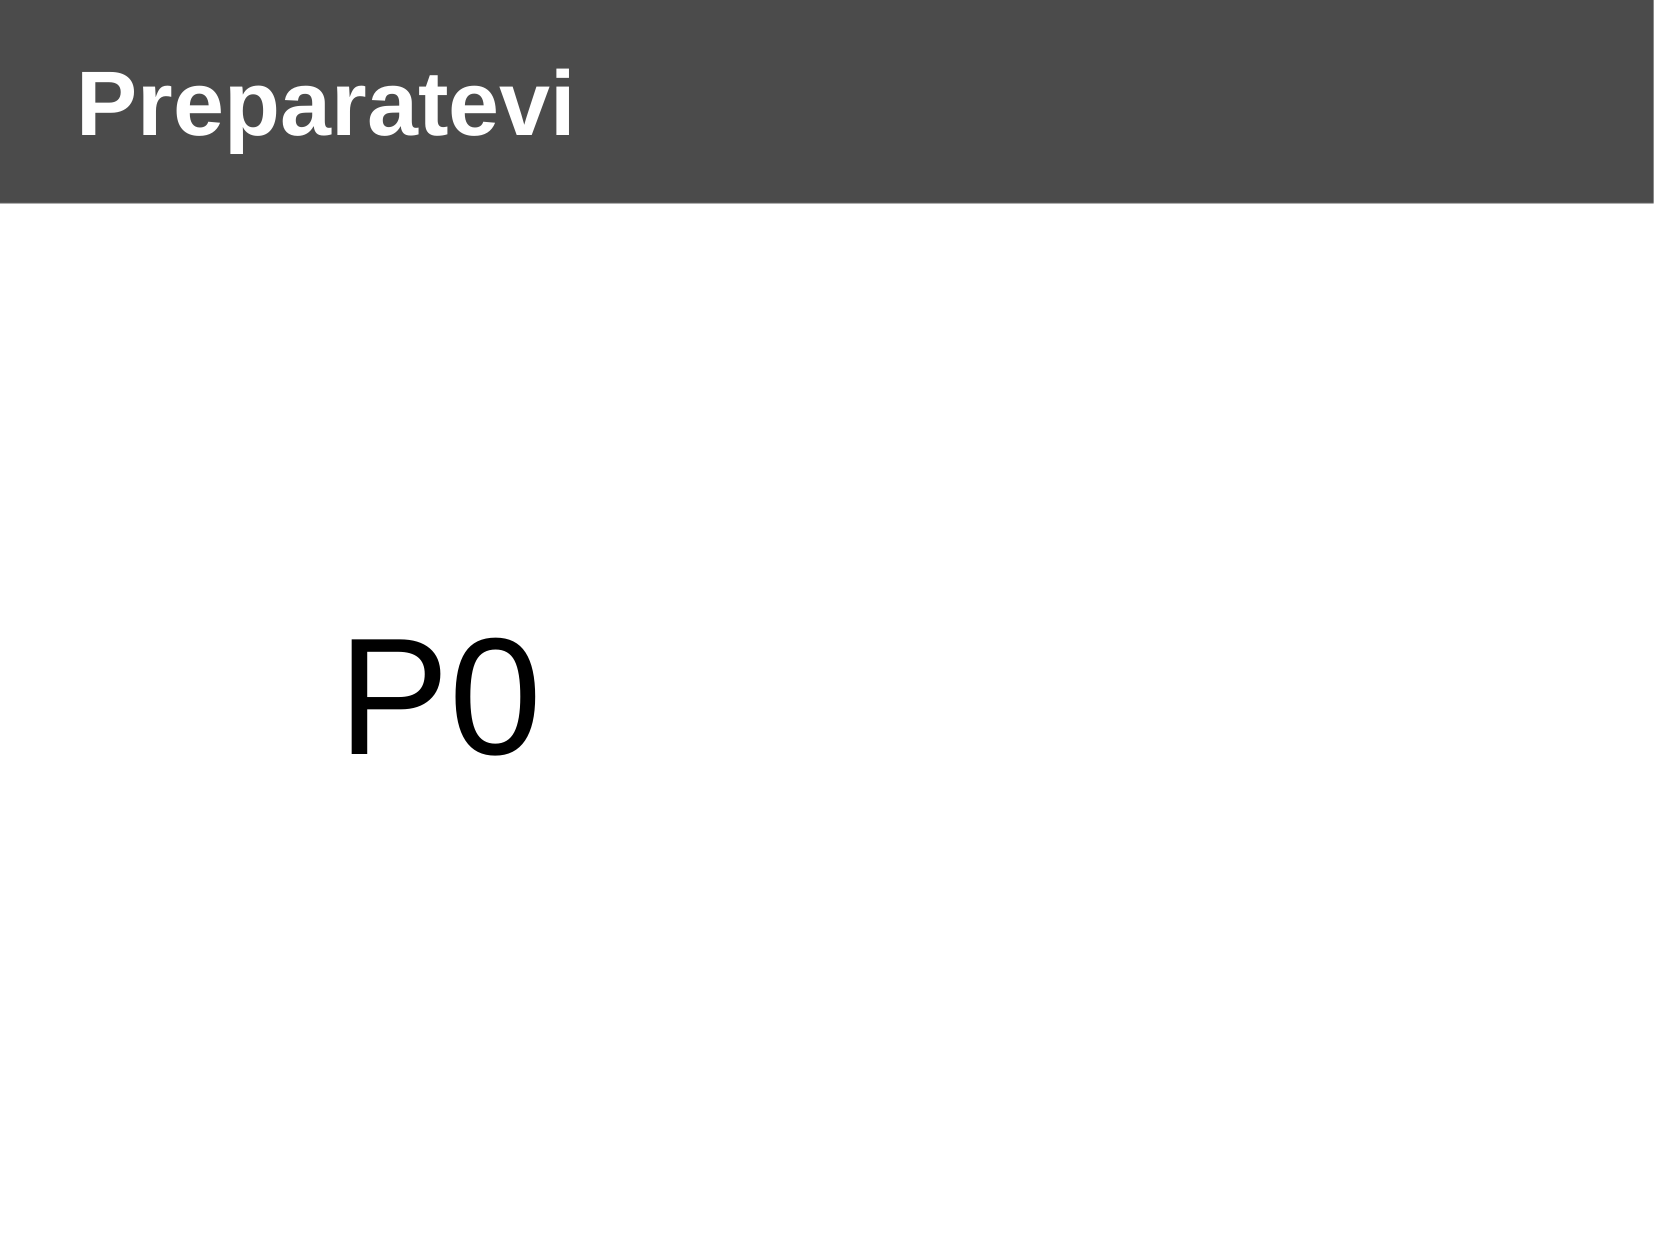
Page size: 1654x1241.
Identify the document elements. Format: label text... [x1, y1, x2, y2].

title Preparatevi [76, 0, 1565, 208]
picture [0, 0, 1654, 1241]
list P0 [82, 290, 1571, 1109]
